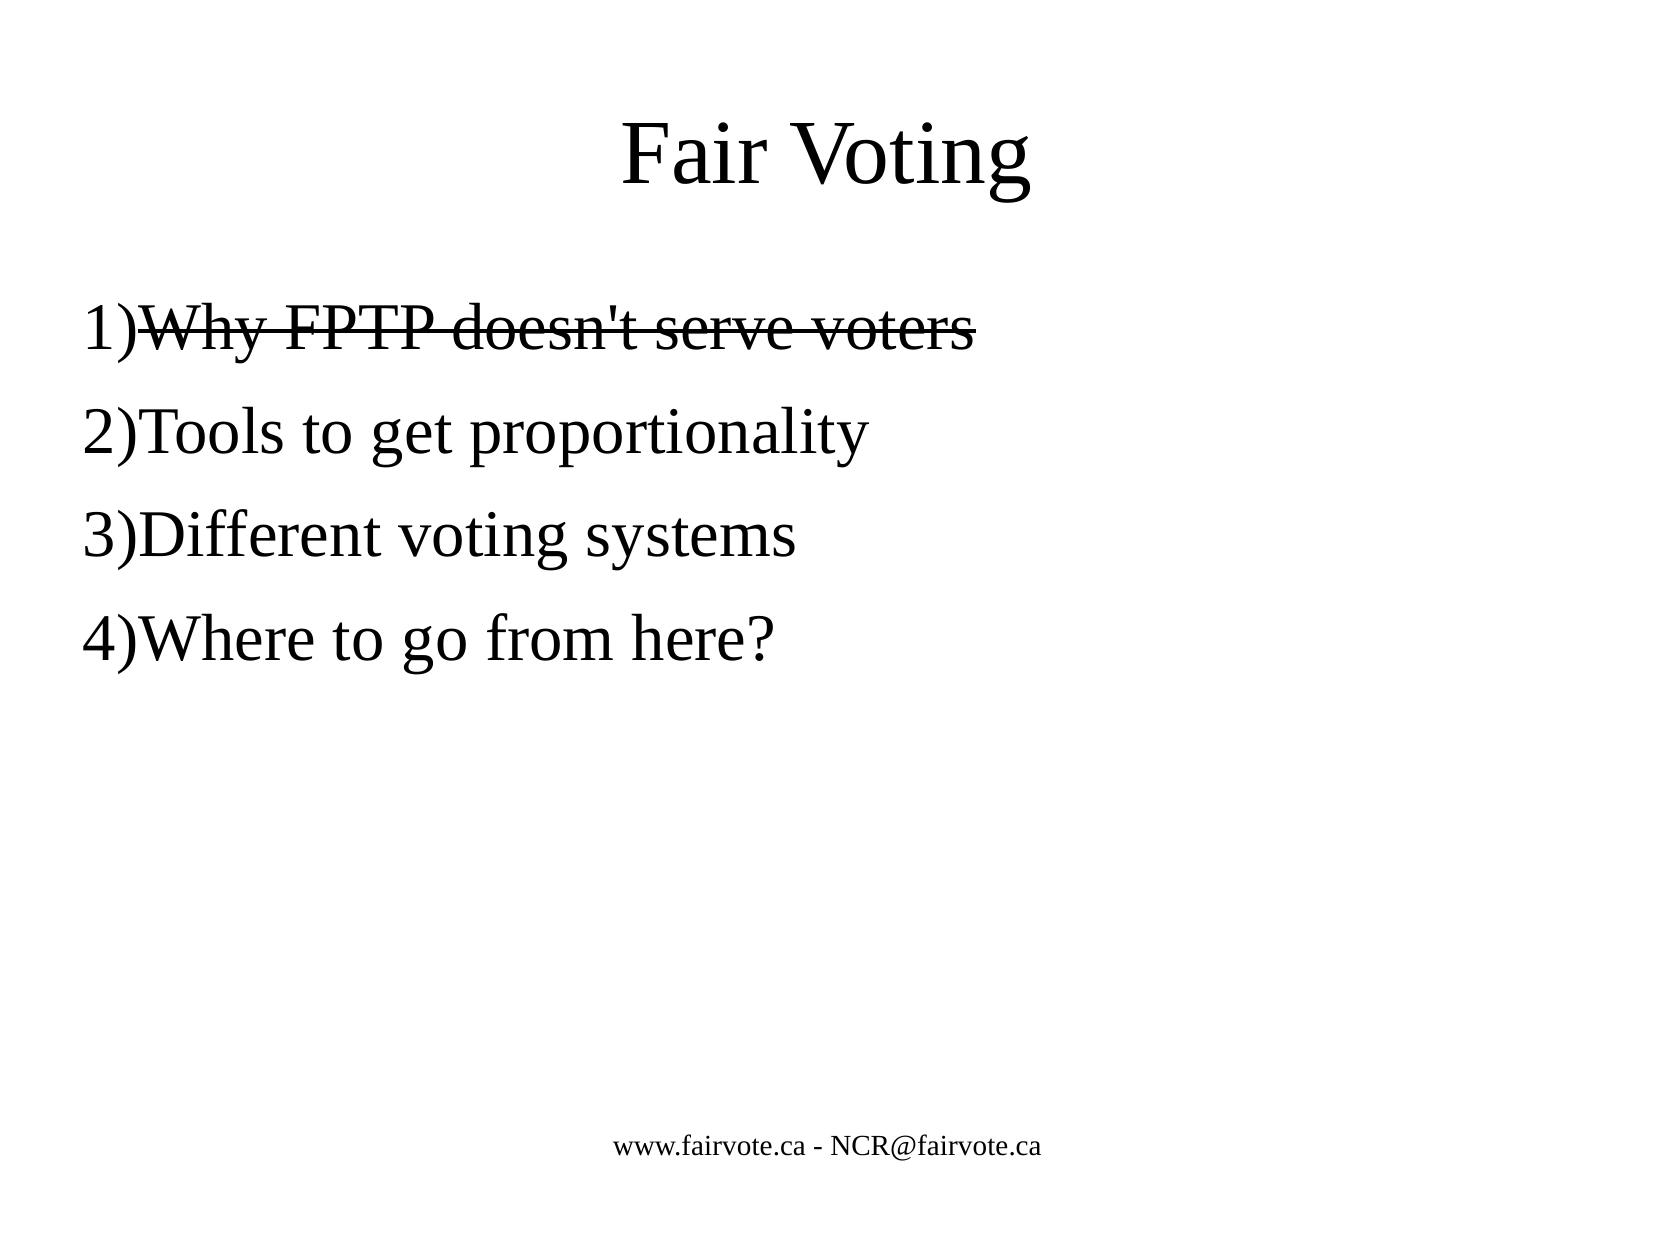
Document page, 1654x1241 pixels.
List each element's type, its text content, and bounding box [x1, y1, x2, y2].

title Fair Voting [82, 49, 1571, 257]
list Why FPTP doesn't serve voters Tools to get proportionality Different voting systems Where to go from here? [82, 290, 1538, 1010]
